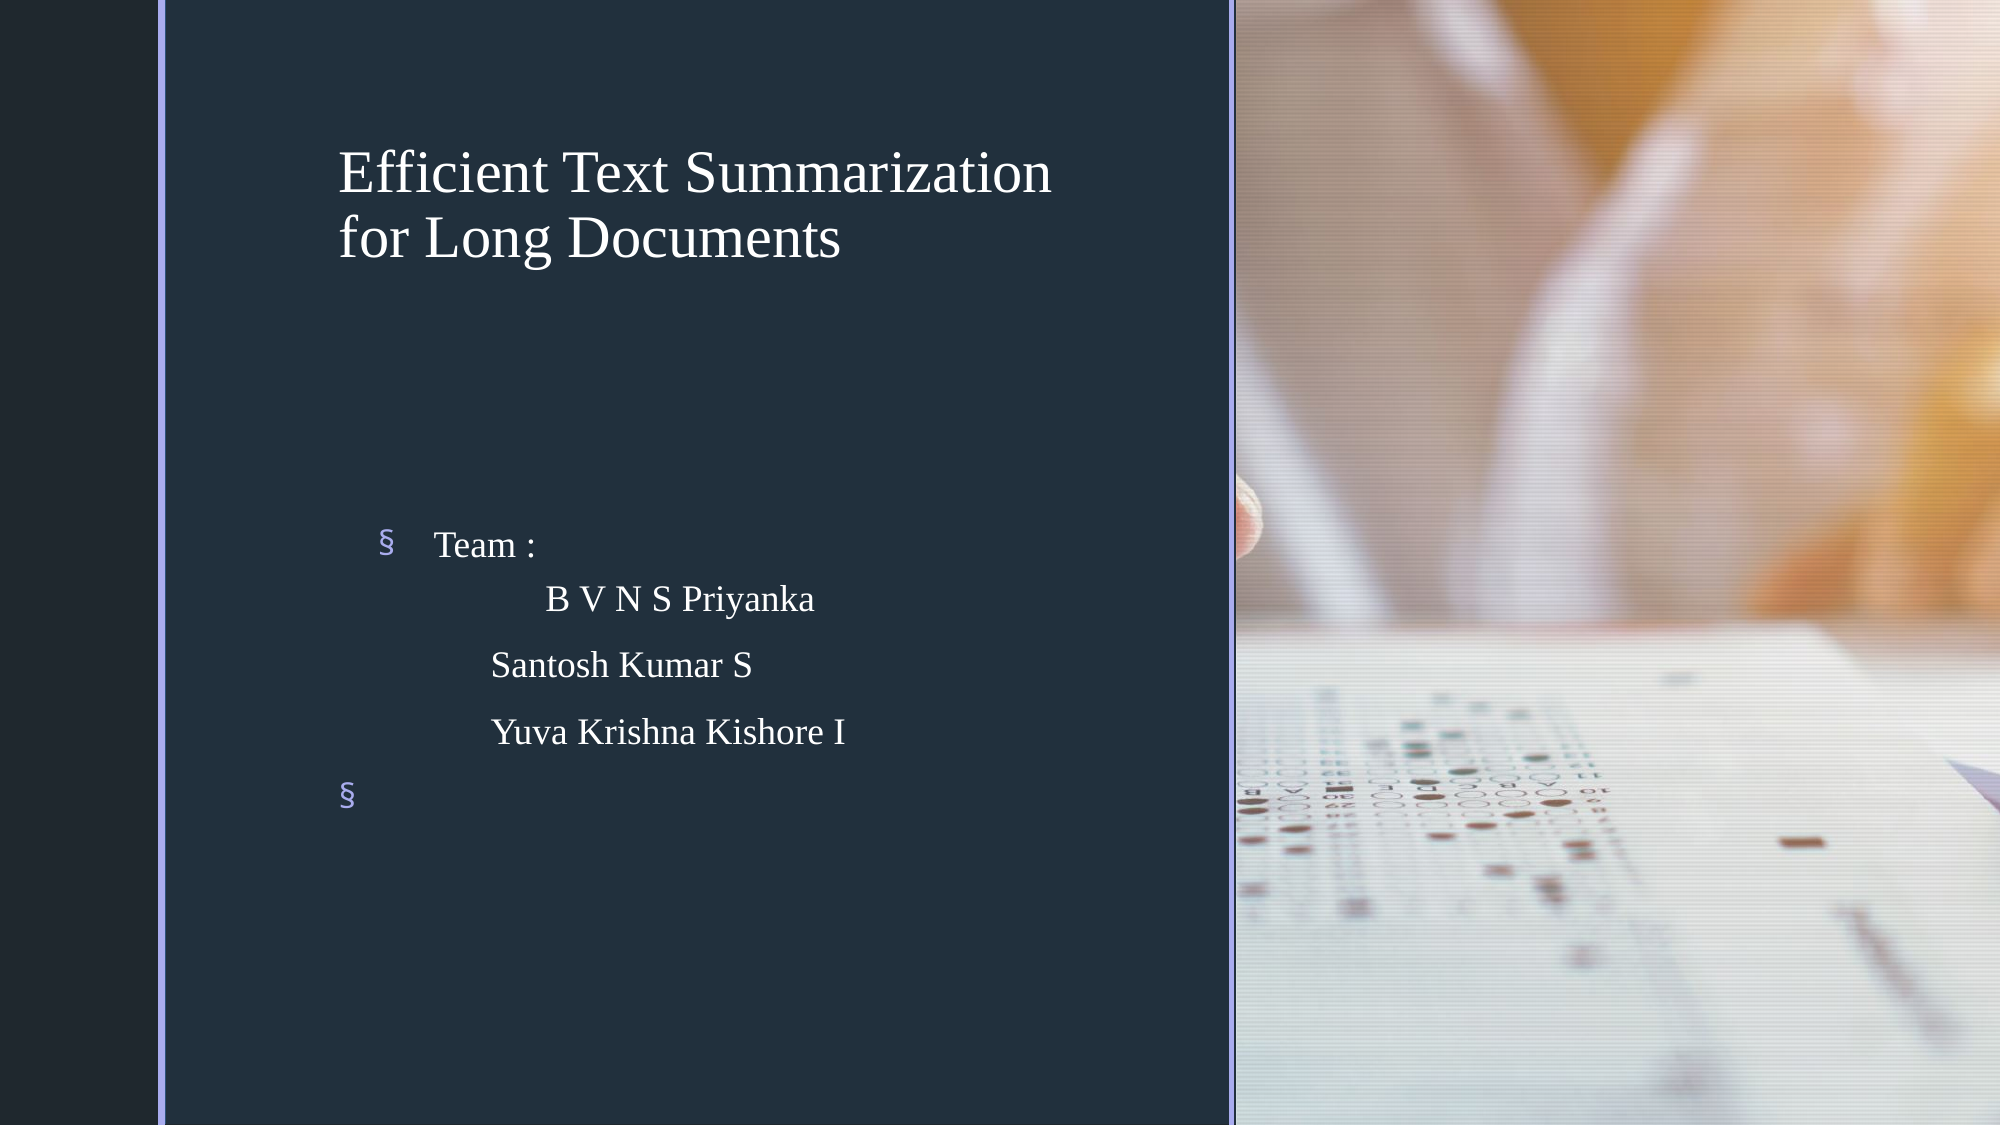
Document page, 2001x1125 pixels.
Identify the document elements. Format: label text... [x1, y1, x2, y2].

text_box Team : B V N S Priyanka Santosh Kumar S Yuva Krishna Kishore I [323, 336, 1128, 993]
text_box [0, 0, 1236, 1125]
title Efficient Text Summarization for Long Documents [323, 132, 1143, 310]
picture [1236, 0, 2000, 1125]
